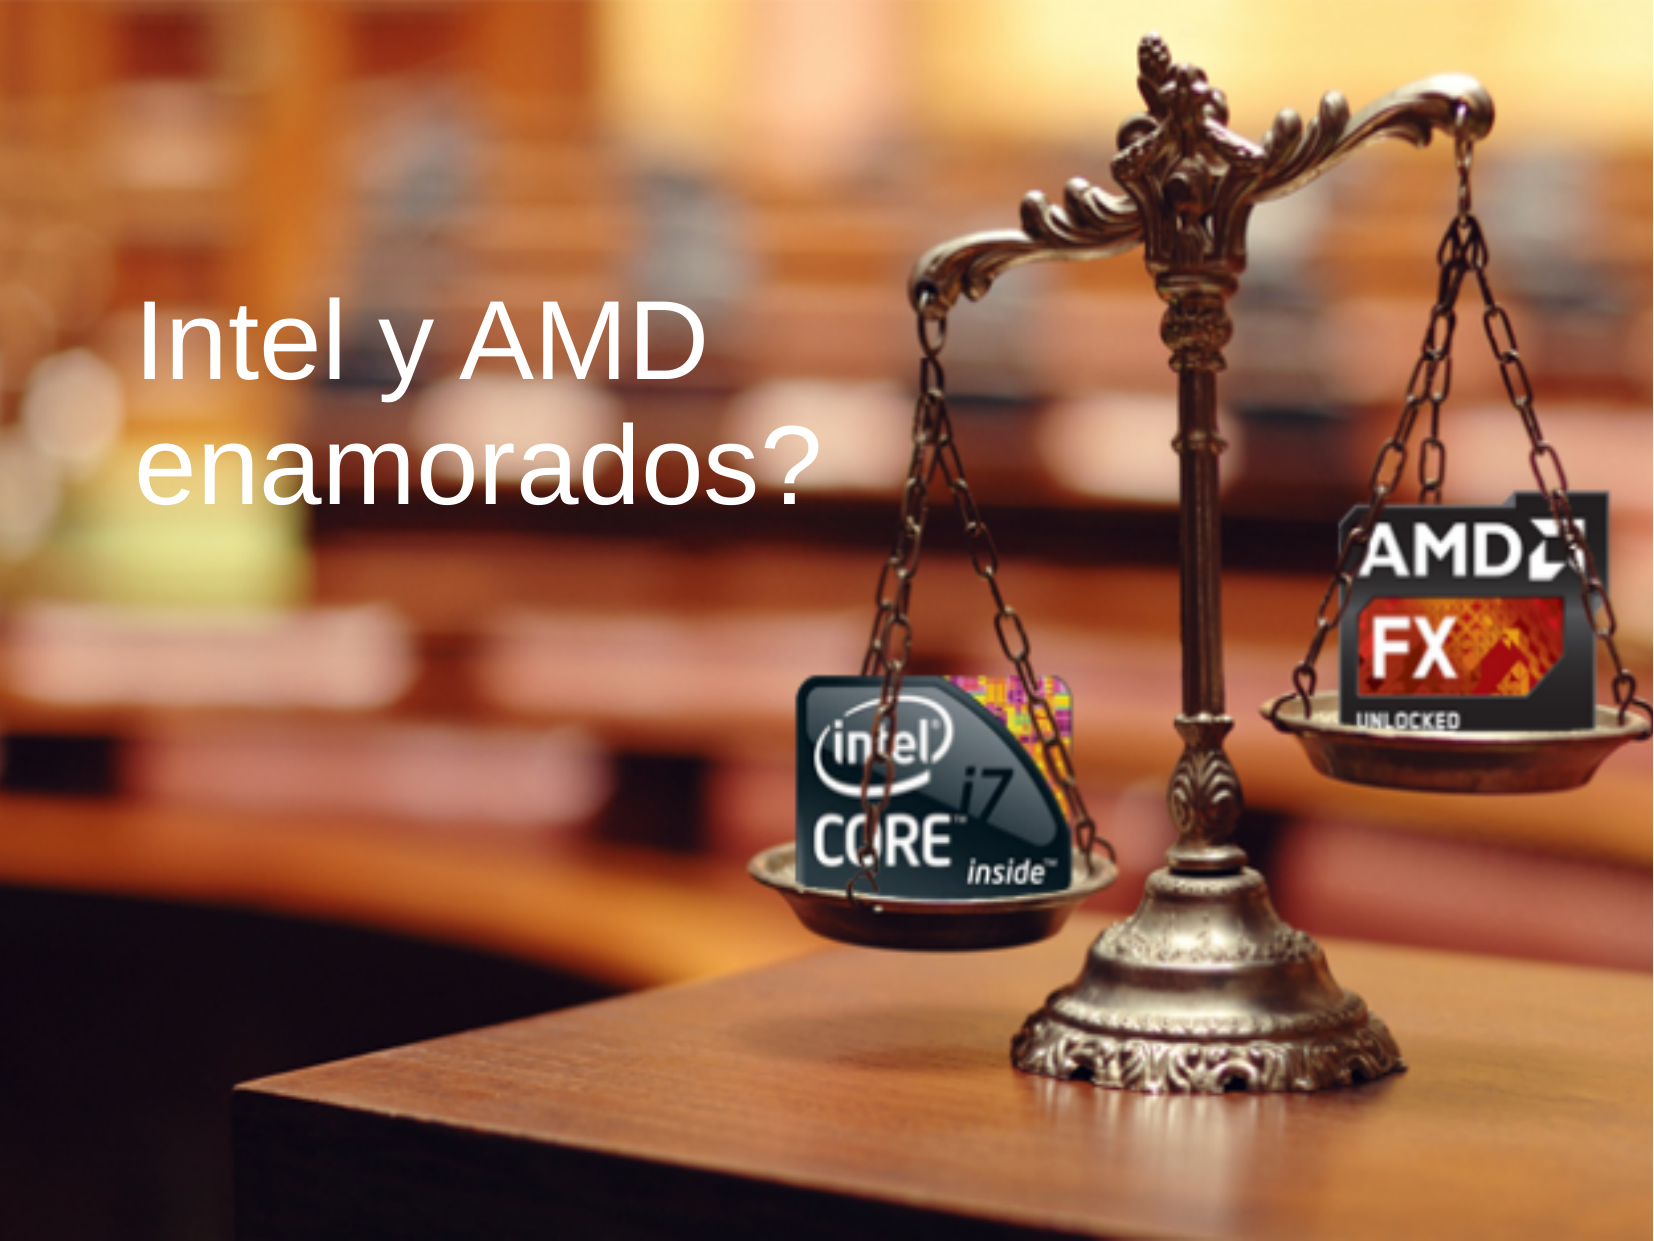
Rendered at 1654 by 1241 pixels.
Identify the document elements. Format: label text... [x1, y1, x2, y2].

picture [0, 0, 1653, 1241]
text_box Intel y AMD enamorados? [119, 270, 1050, 697]
